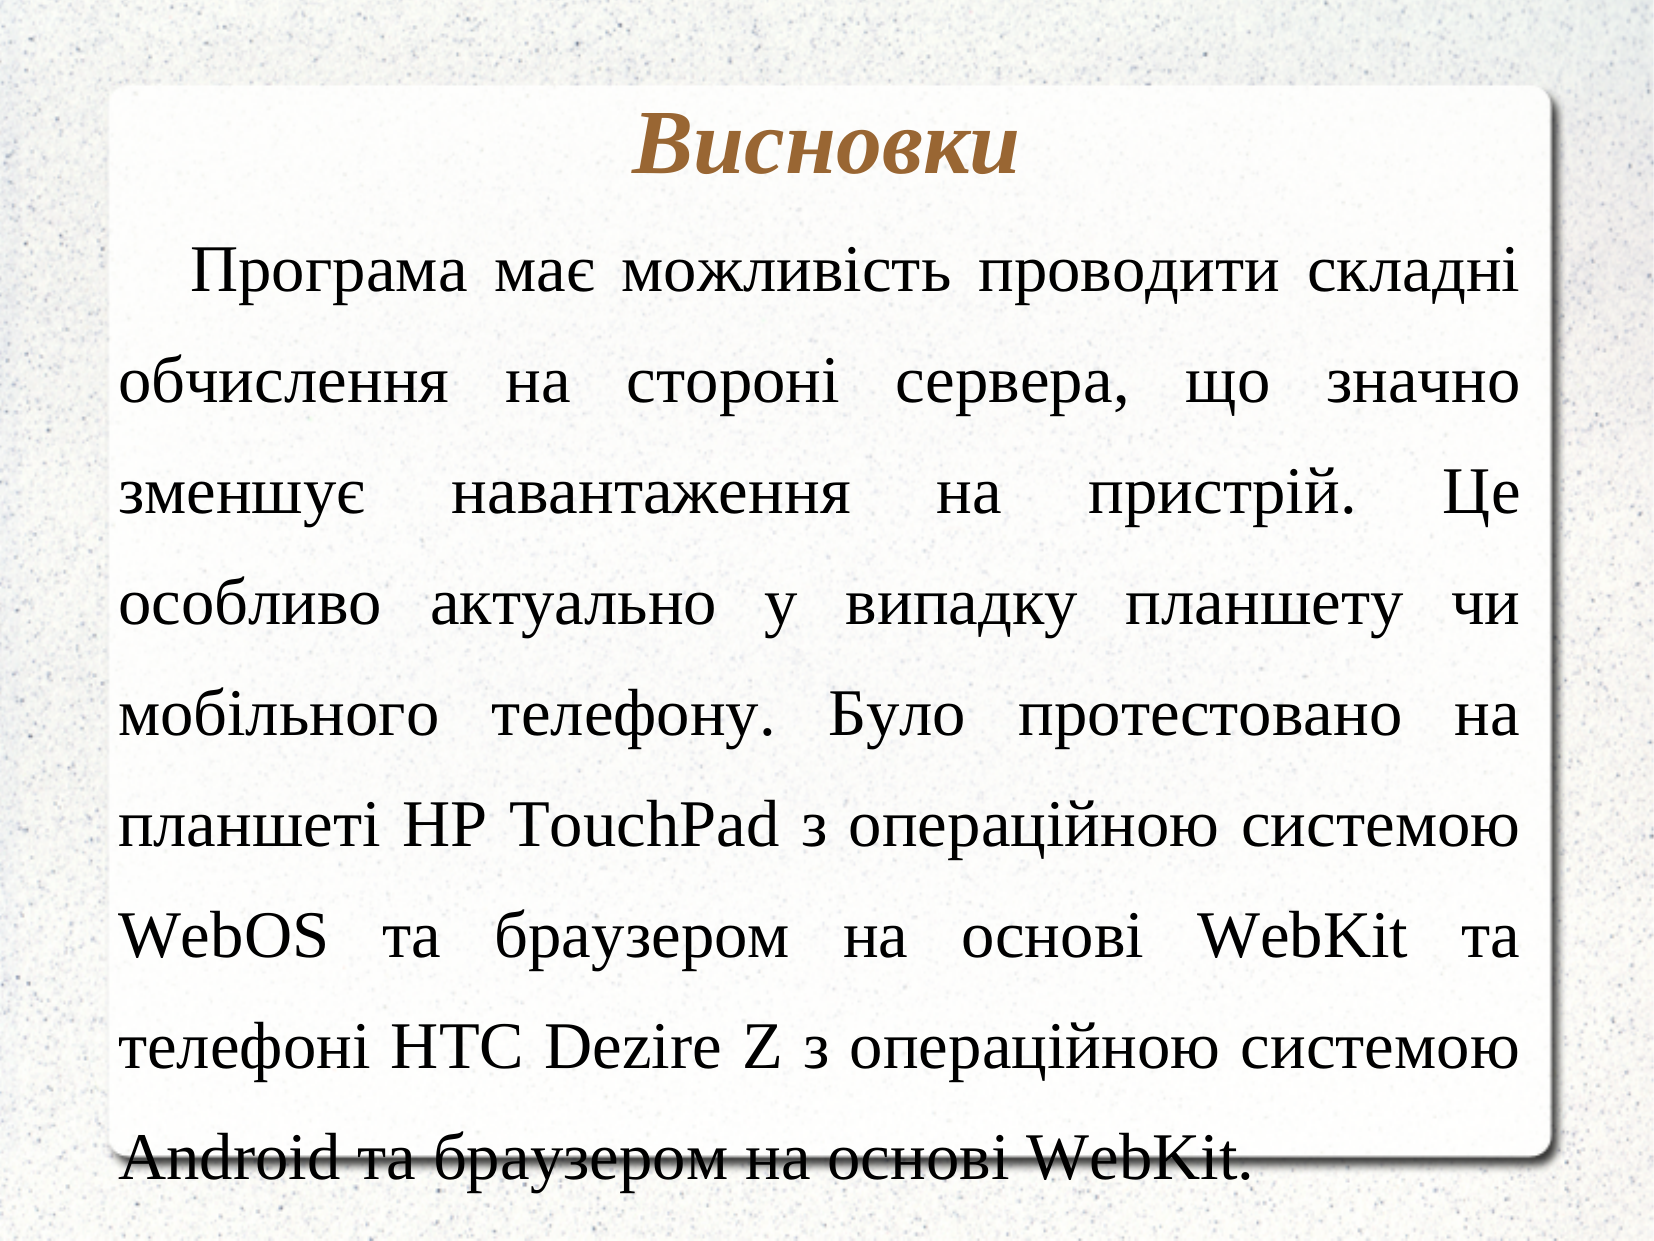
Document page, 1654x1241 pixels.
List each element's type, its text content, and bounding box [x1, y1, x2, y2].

picture [0, 0, 1654, 1241]
title Висновки [118, 92, 1536, 194]
list Програма має можливість проводити складні обчислення на стороні сервера, що значно зменшує навантаження на пристрій. Це особливо актуально у випадку планшету чи мобільного телефону. Було протестовано на планшеті HP TouchPad з операційною системою WebOS та браузером на основі WebKit та телефоні HTC Dezire Z з операційною системою Android та браузером на основі WebKit. [118, 194, 1524, 1194]
